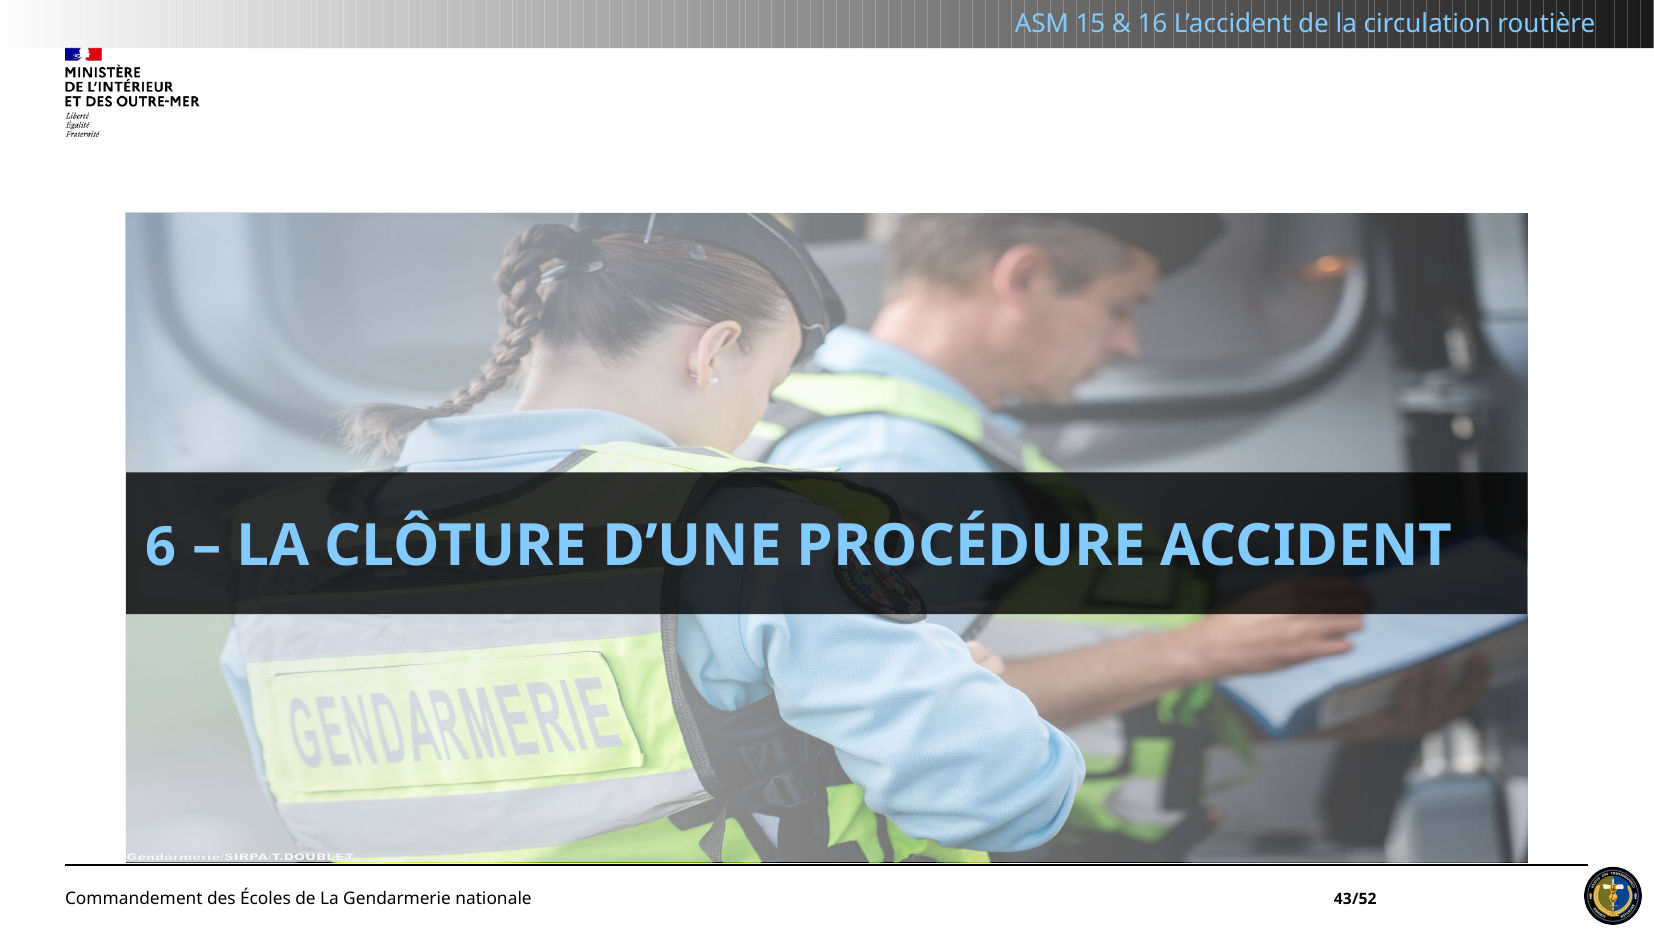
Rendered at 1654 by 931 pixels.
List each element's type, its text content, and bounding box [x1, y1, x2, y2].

picture [65, 49, 213, 138]
title 6 – LA CLÔTURE D’UNE PROCÉDURE ACCIDENT [80, 460, 1528, 638]
text_box [125, 638, 1528, 862]
picture [1584, 862, 1642, 925]
text_box [125, 212, 1528, 460]
